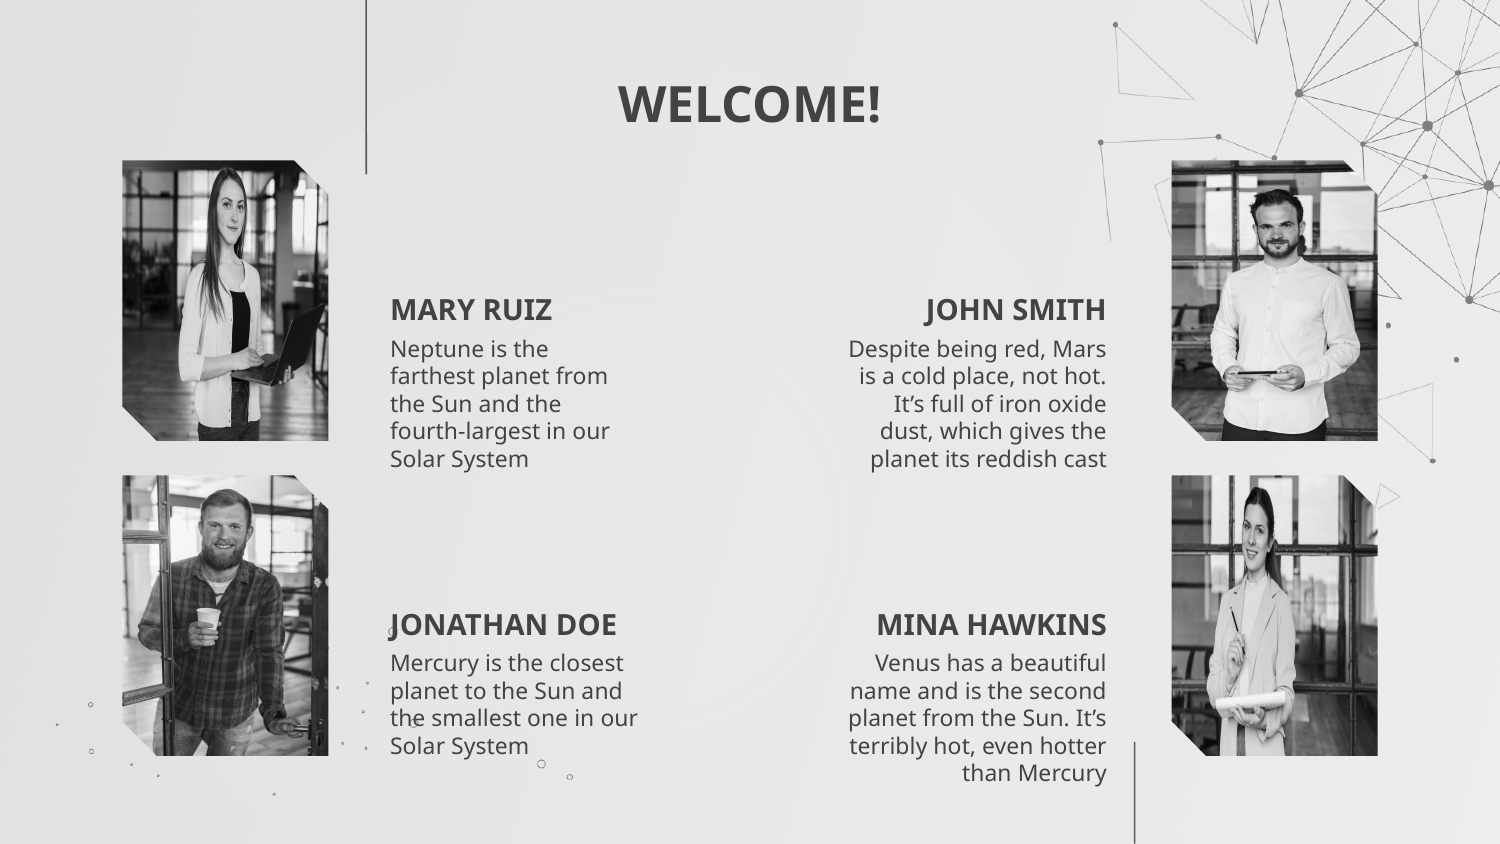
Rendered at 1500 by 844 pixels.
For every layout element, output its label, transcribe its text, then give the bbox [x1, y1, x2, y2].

picture [0, 0, 1500, 844]
subtitle Venus has a beautiful name and is the second planet from the Sun. It’s terribly hot, even hotter than Mercury [827, 634, 1123, 799]
title MINA HAWKINS [827, 585, 1123, 634]
title WELCOME! [322, 57, 1178, 214]
title JOHN SMITH [827, 271, 1123, 319]
text_box [1171, 475, 1378, 756]
subtitle Neptune is the farthest planet from the Sun and the fourth-largest in our Solar System [374, 319, 656, 484]
text_box [122, 475, 329, 756]
title JONATHAN DOE [374, 585, 670, 656]
text_box [122, 160, 329, 441]
subtitle Despite being red, Mars is a cold place, not hot. It’s full of iron oxide dust, which gives the planet its reddish cast [827, 319, 1123, 484]
subtitle Mercury is the closest planet to the Sun and the smallest one in our Solar System [374, 634, 656, 799]
title MARY RUIZ [374, 271, 670, 342]
text_box [1171, 160, 1378, 441]
